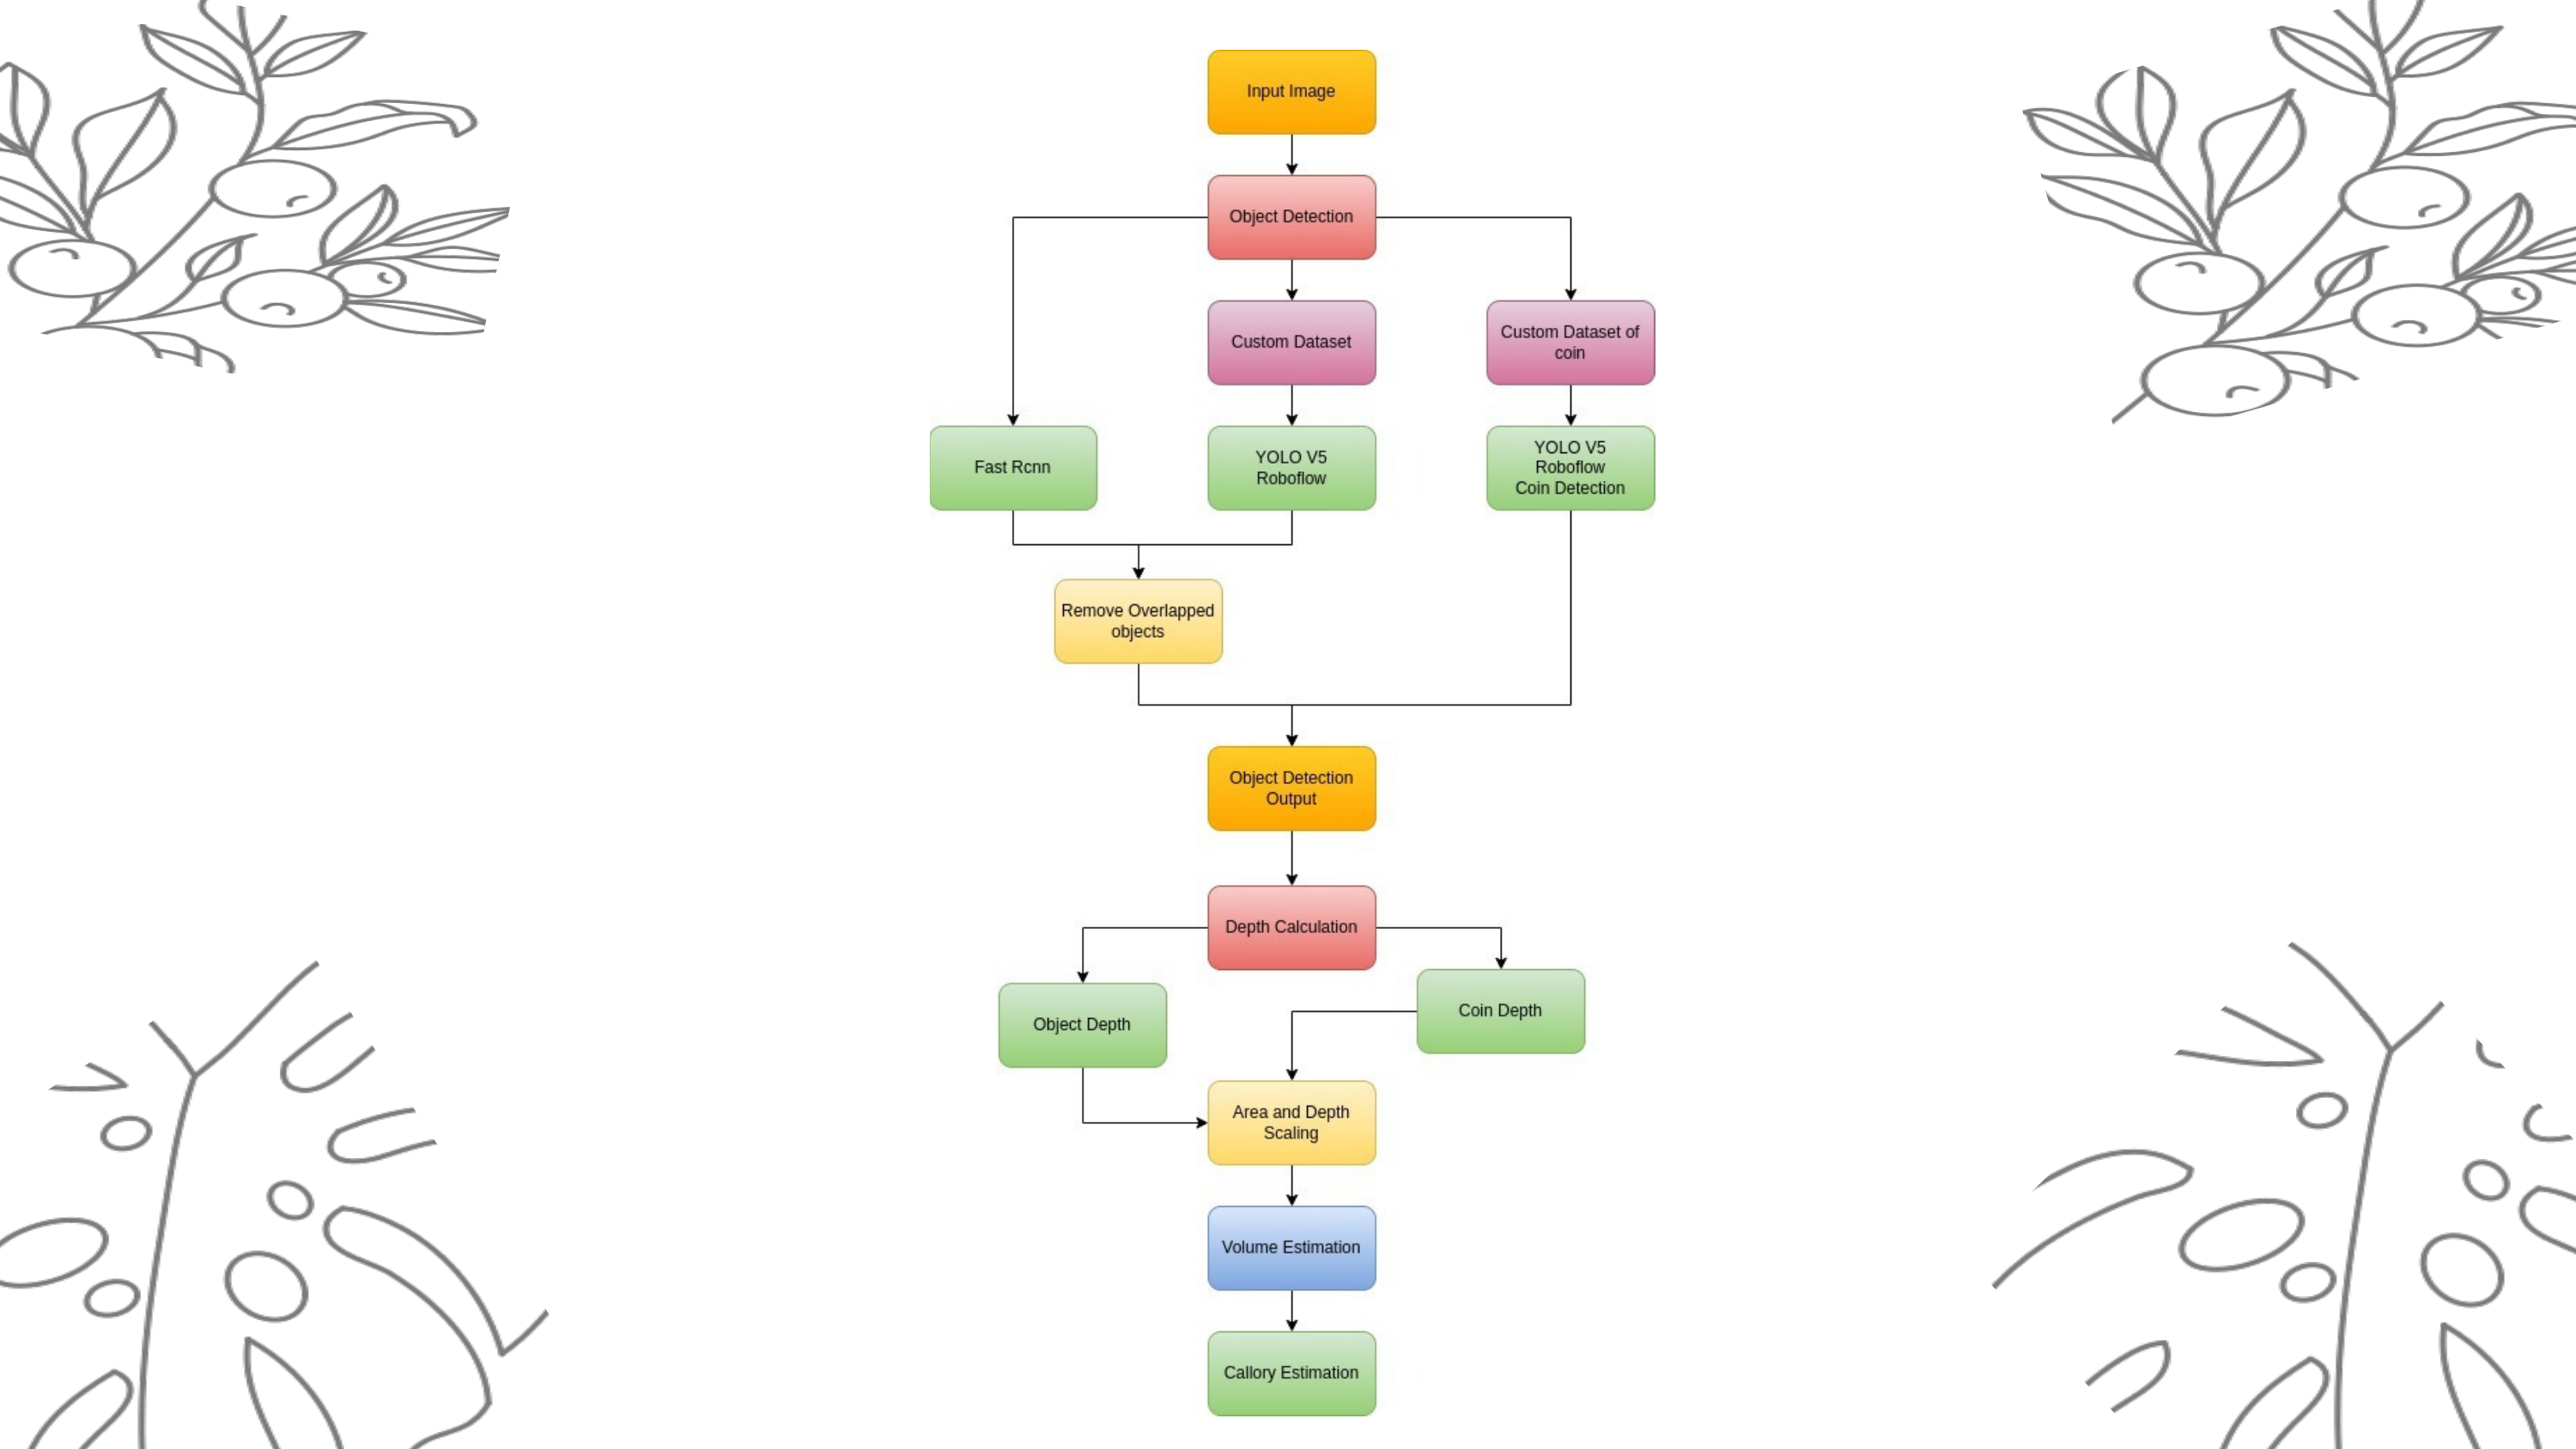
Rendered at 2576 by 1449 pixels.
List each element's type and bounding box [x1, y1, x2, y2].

text_box [0, 0, 539, 423]
text_box [2020, 0, 2576, 449]
text_box [929, 50, 1656, 1416]
text_box [0, 927, 581, 1449]
text_box [1964, 895, 2576, 1449]
